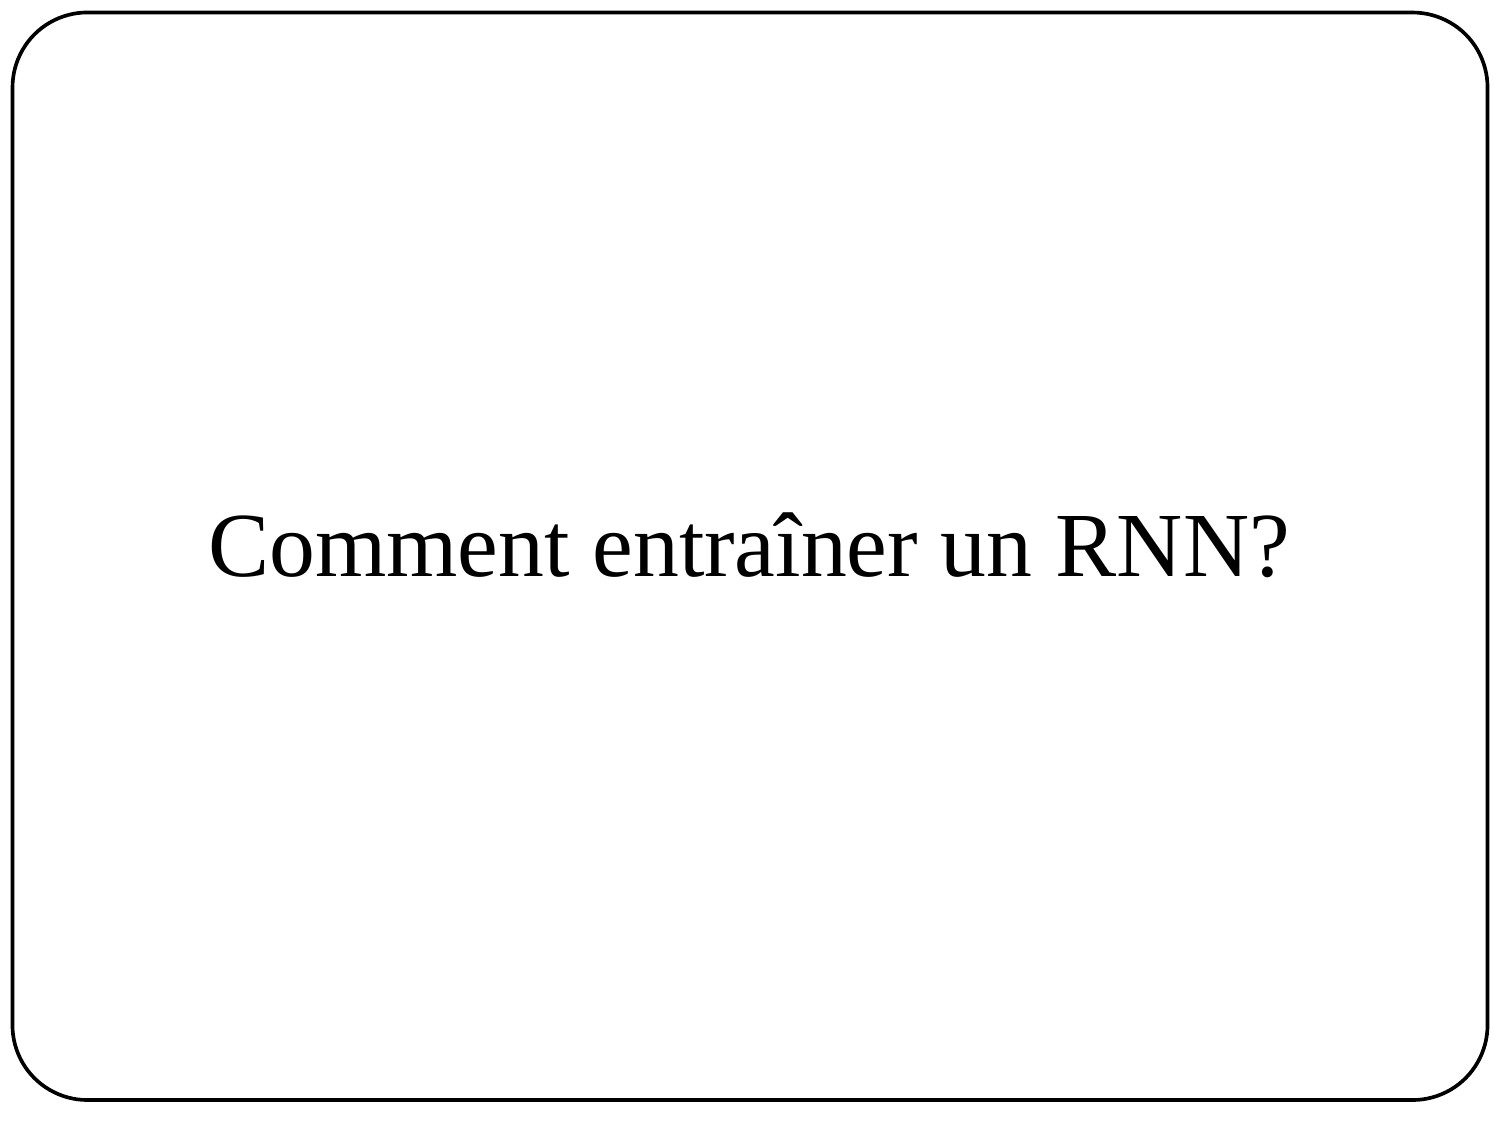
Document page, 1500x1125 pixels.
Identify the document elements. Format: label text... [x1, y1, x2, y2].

title Comment entraîner un RNN? [112, 446, 1388, 634]
